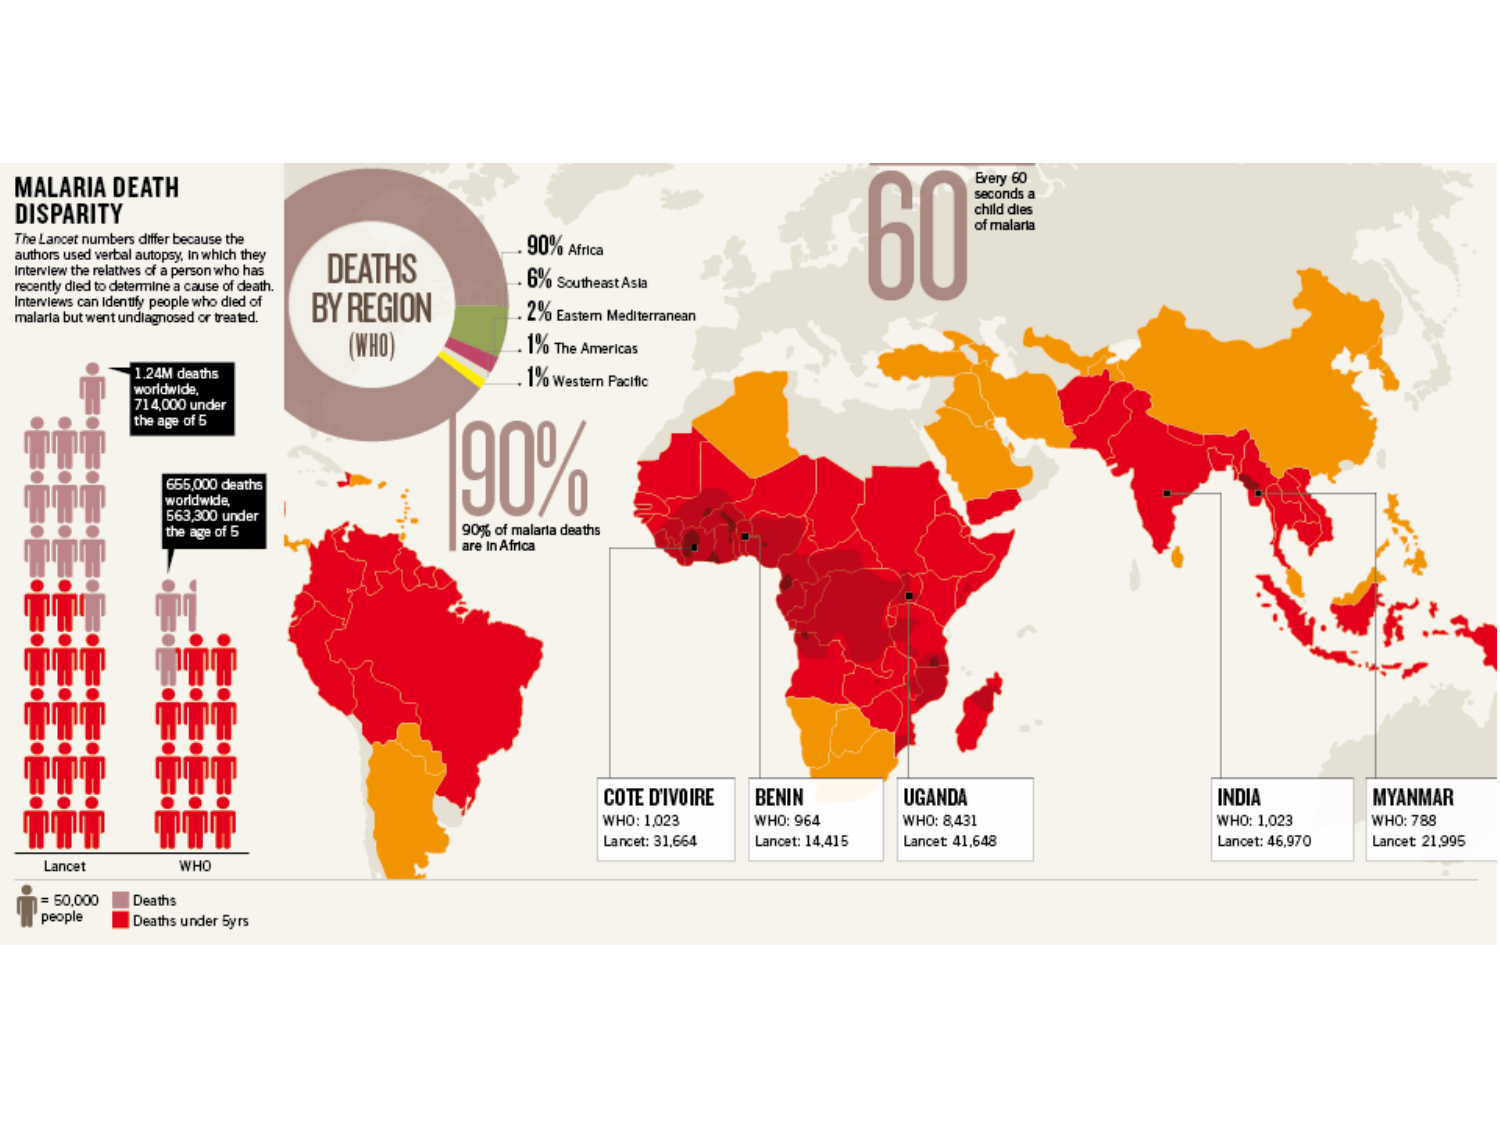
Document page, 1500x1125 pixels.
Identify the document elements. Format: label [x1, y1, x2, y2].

picture [0, 163, 1497, 946]
